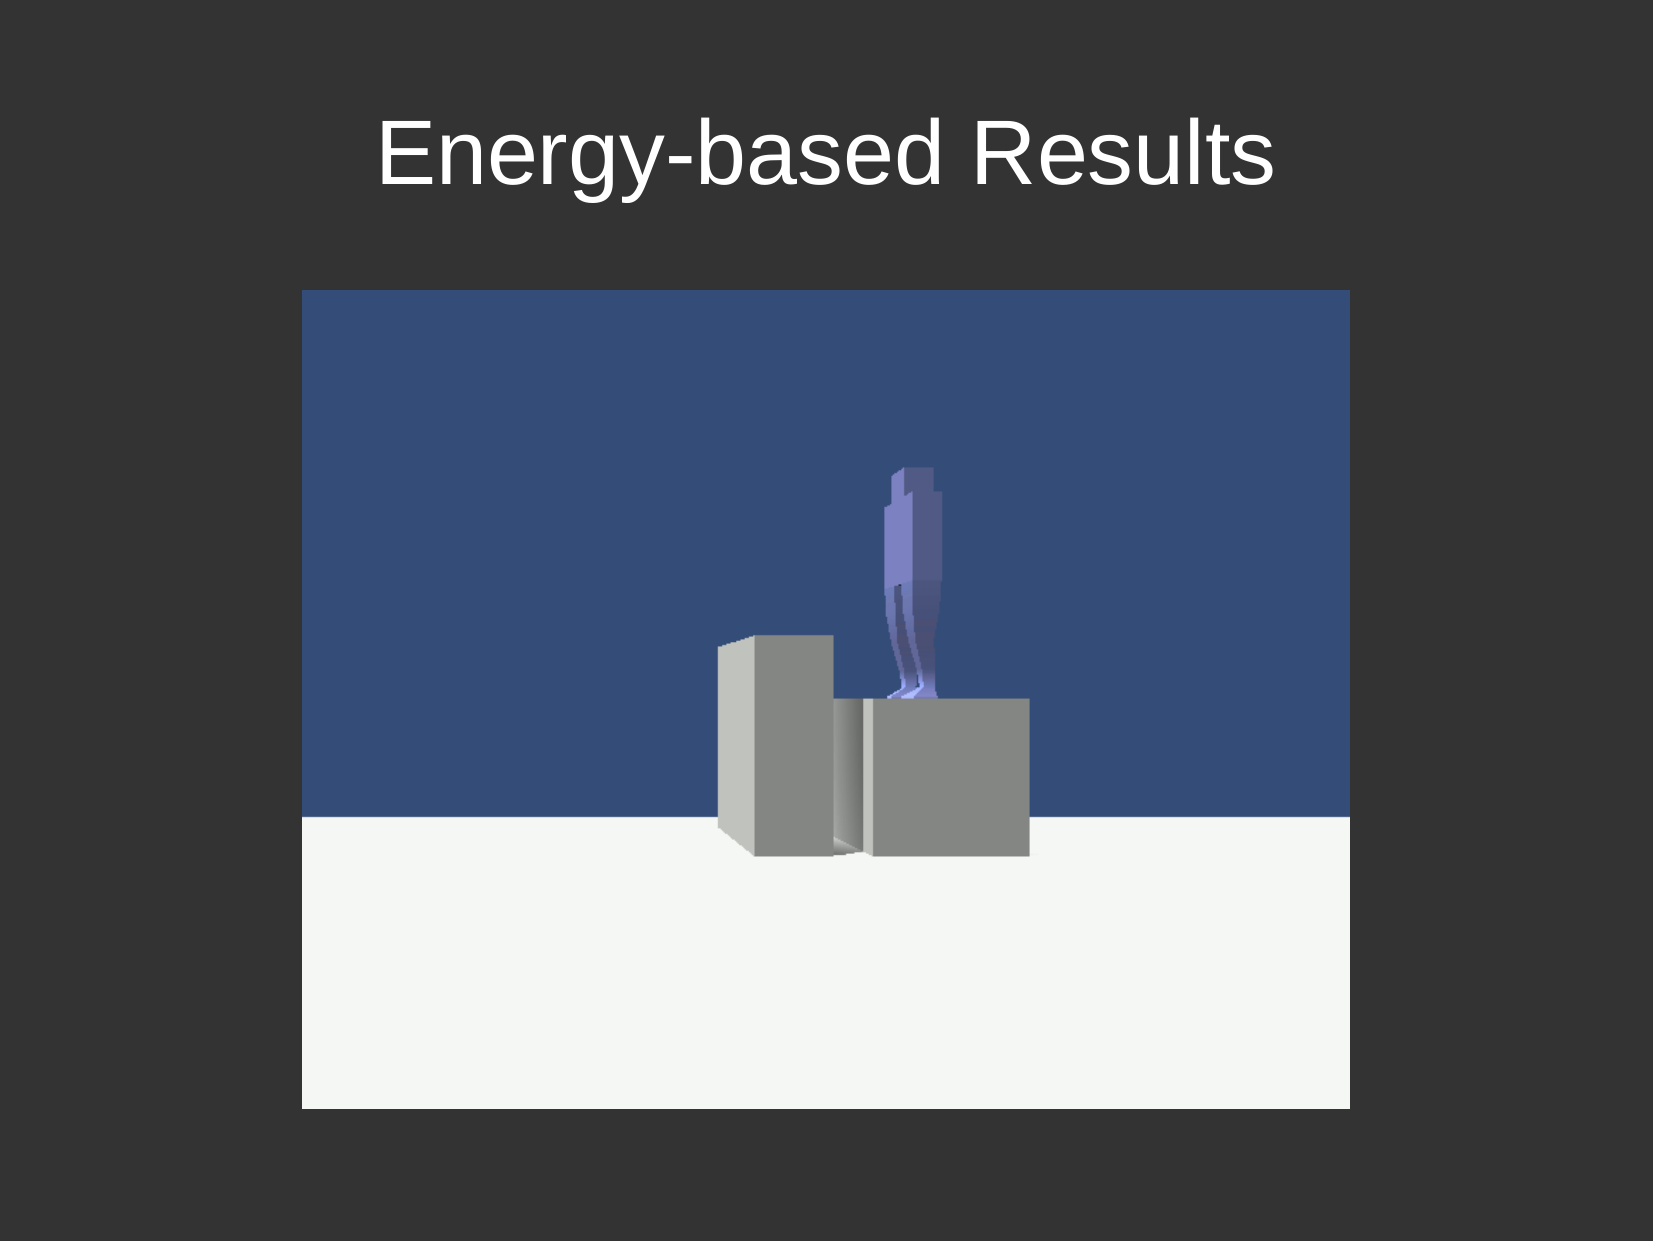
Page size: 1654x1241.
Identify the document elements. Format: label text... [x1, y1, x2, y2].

picture [302, 290, 1350, 1109]
title Energy-based Results [82, 49, 1571, 257]
